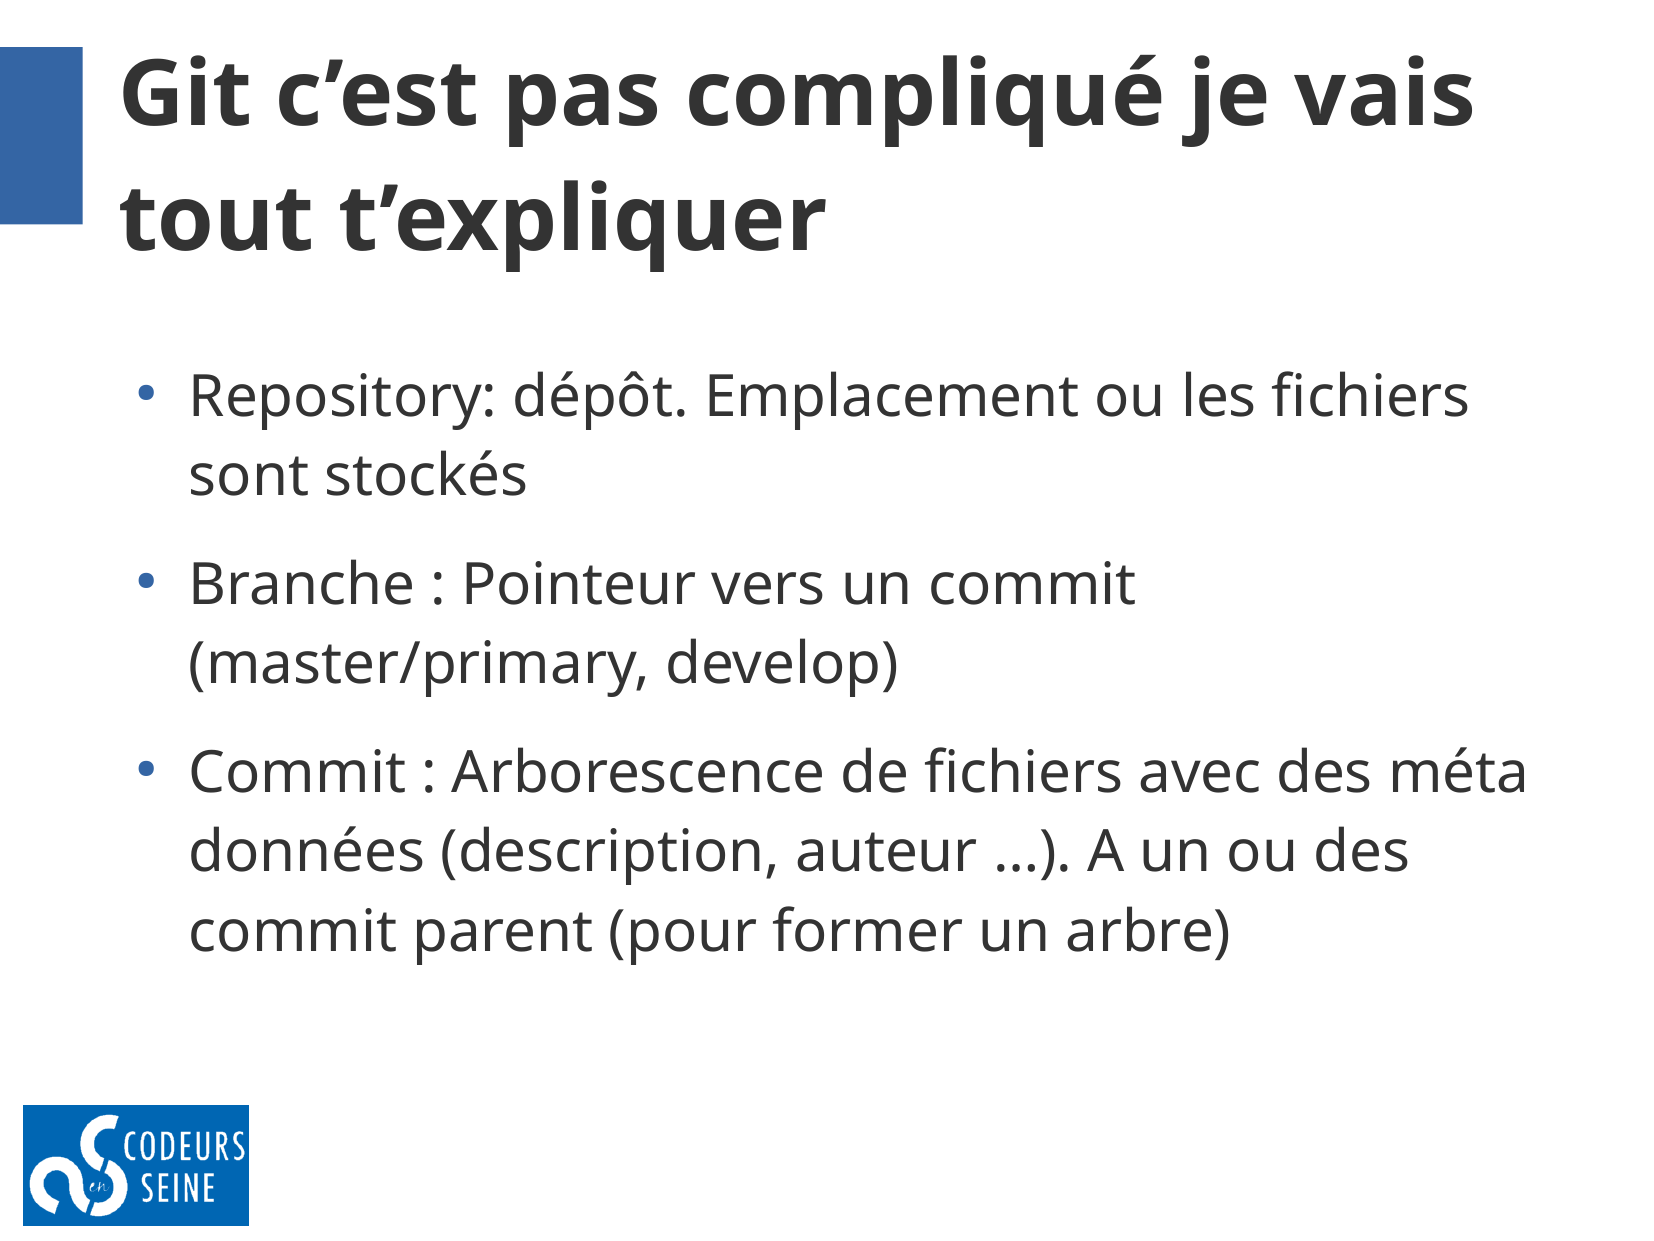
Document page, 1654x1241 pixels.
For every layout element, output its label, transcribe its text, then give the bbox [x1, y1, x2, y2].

title Git c’est pas compliqué je vais tout t’expliquer [118, 45, 1571, 260]
list Repository: dépôt. Emplacement ou les fichiers sont stockés Branche : Pointeur vers un commit (master/primary, develop) Commit : Arborescence de fichiers avec des méta données (description, auteur …). A un ou des commit parent (pour former un arbre) [118, 354, 1536, 1074]
picture [23, 1105, 249, 1226]
